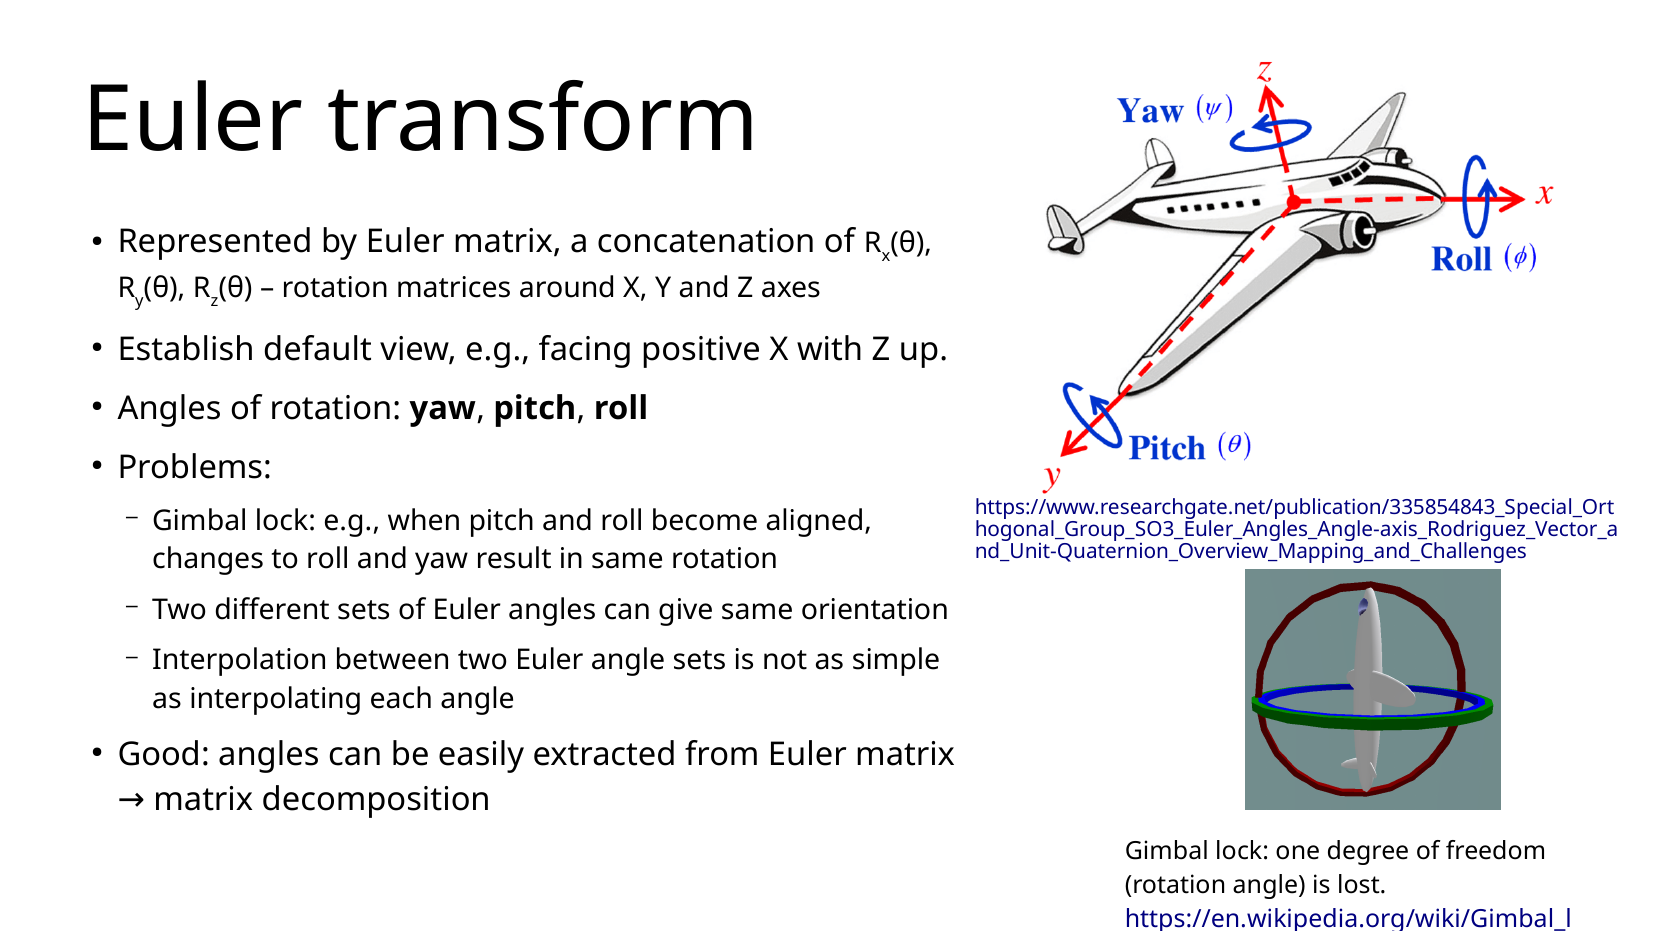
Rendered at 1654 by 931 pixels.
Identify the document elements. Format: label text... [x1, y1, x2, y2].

text_box https://www.researchgate.net/publication/335854843_Special_Orthogonal_Group_SO3_Euler_Angles_Angle-axis_Rodriguez_Vector_and_Unit-Quaternion_Overview_Mapping_and_Challenges [960, 484, 1636, 526]
list Represented by Euler matrix, a concatenation of Rx(θ), Ry(θ), Rz(θ) – rotation matrices around X, Y and Z axes Establish default view, e.g., facing positive X with Z up. Angles of rotation: yaw, pitch, roll Problems: Gimbal lock: e.g., when pitch and roll become aligned, changes to roll and yaw result in same rotation Two different sets of Euler angles can give same orientation Interpolation between two Euler angle sets is not as simple as interpolating each angle Good: angles can be easily extracted from Euler matrix → matrix decomposition [82, 217, 961, 856]
picture [1005, 37, 1584, 484]
title Euler transform [82, 37, 1005, 193]
text_box Gimbal lock: one degree of freedom (rotation angle) is lost. https://en.wikipedia.org/wiki/Gimbal_lock [1110, 825, 1591, 931]
picture [1245, 569, 1501, 811]
